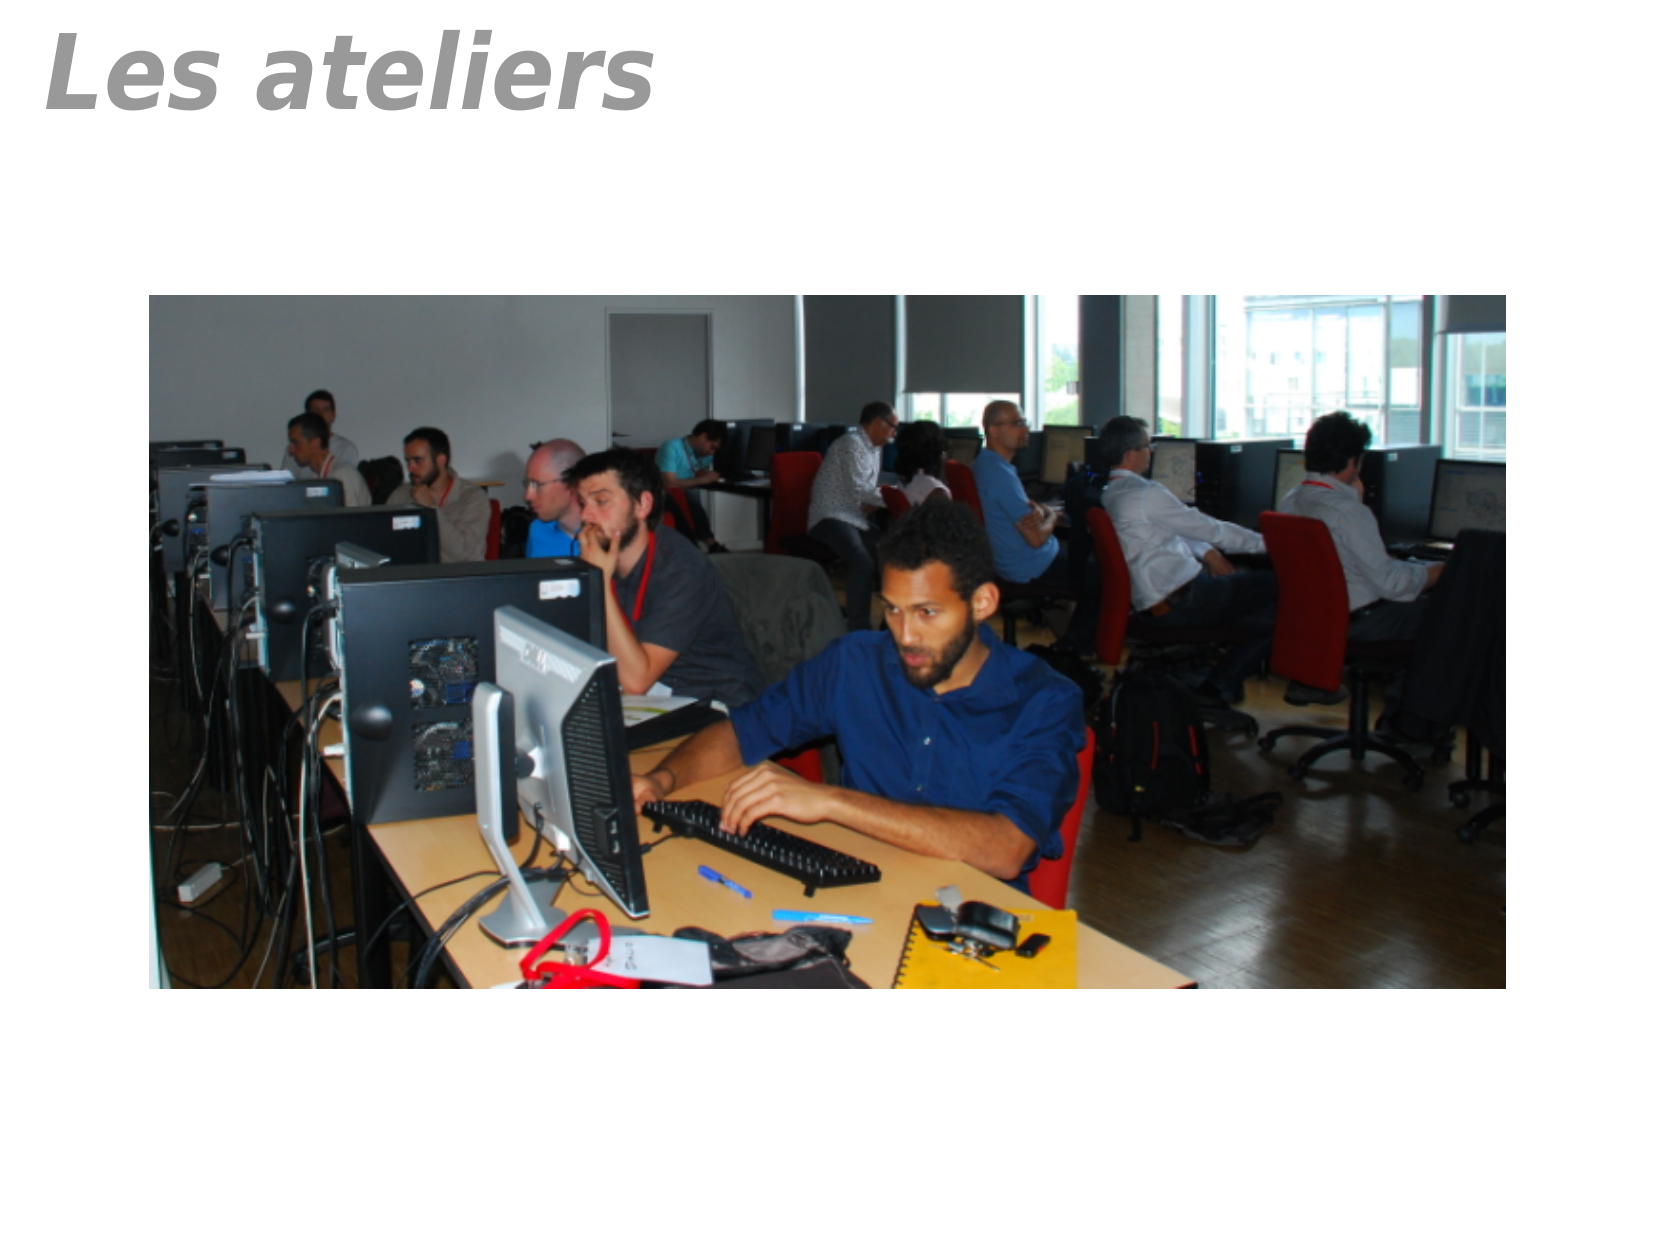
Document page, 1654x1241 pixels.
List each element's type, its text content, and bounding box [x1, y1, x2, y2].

picture [149, 295, 1506, 989]
text_box Les ateliers [29, 5, 673, 142]
